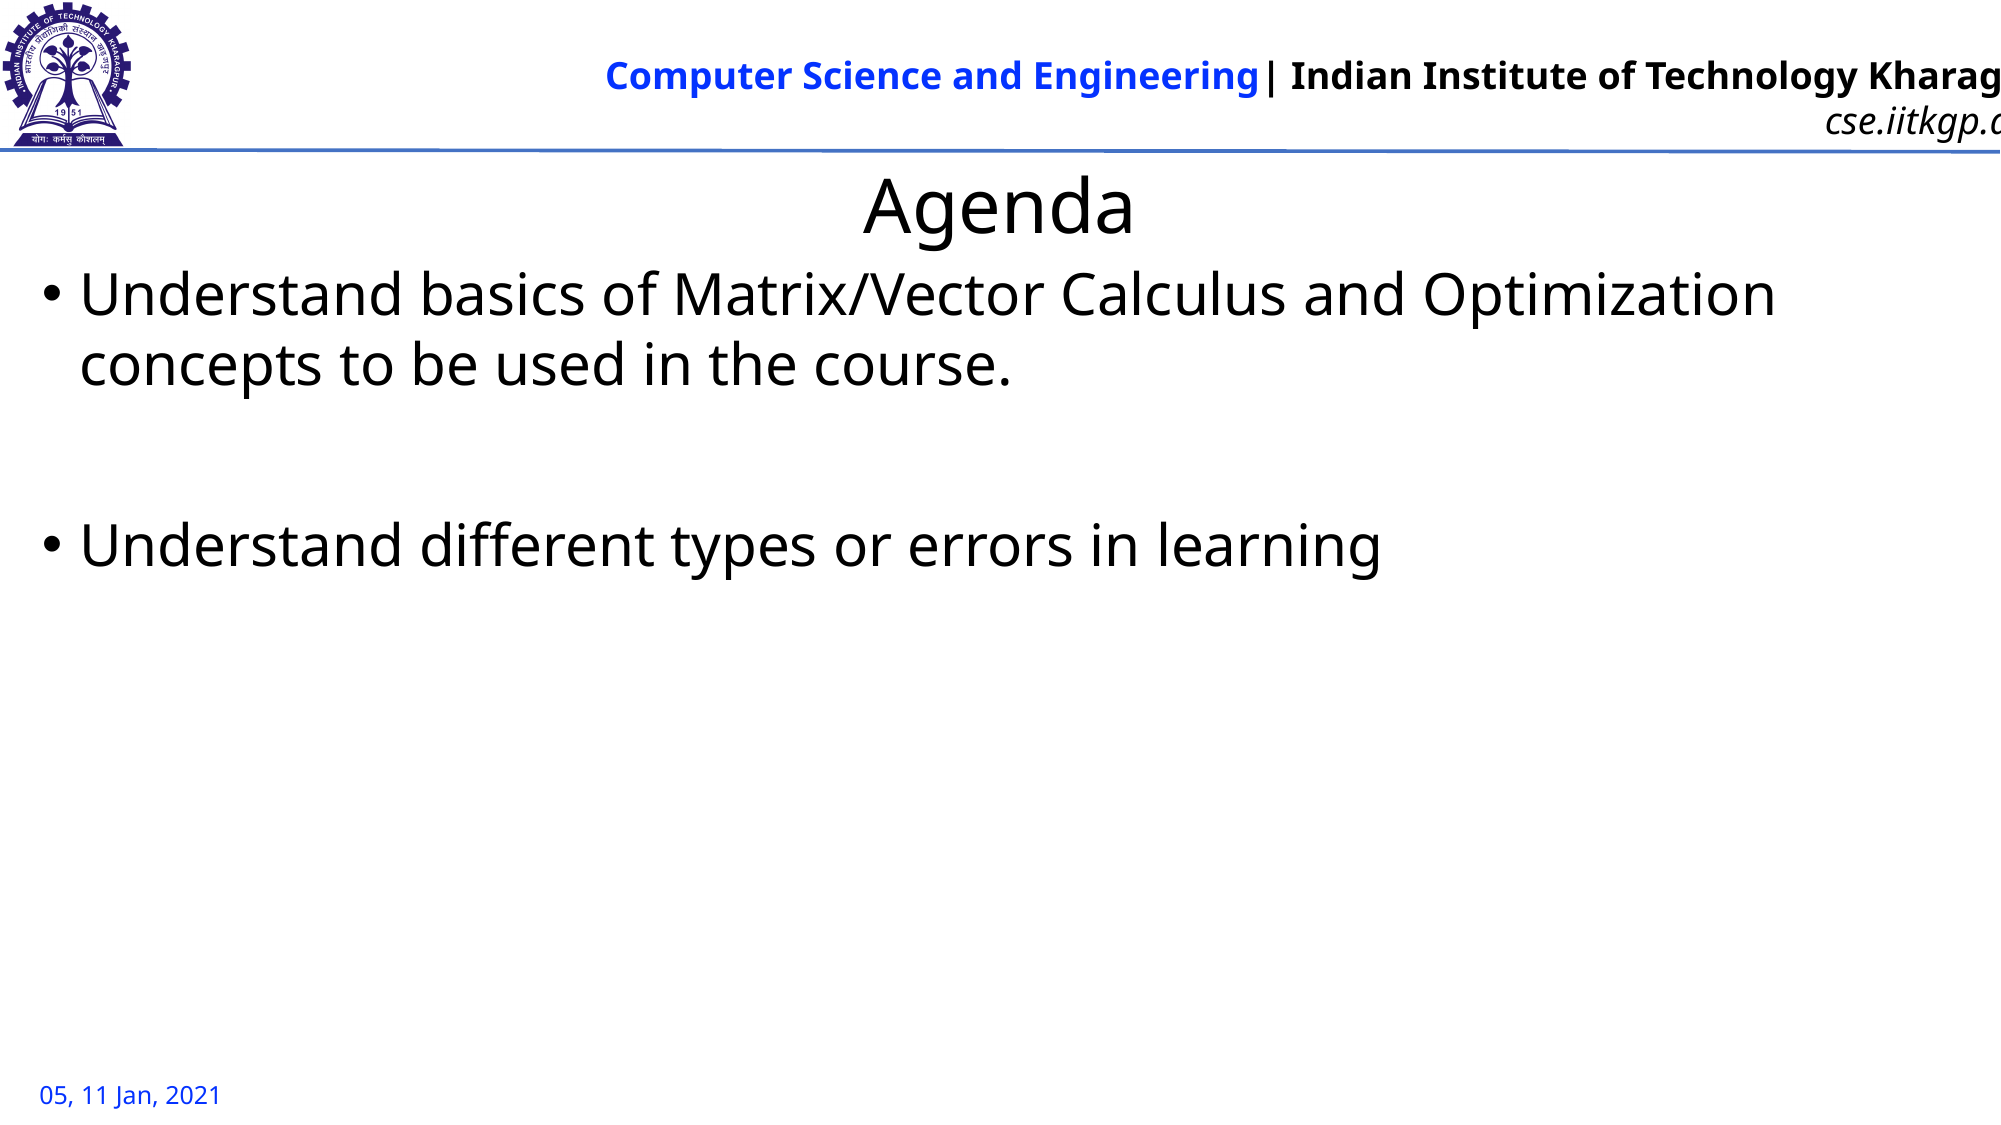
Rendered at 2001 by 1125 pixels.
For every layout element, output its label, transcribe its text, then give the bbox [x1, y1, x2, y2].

title Agenda [406, 108, 1593, 249]
text_box Understand basics of Matrix/Vector Calculus and Optimization concepts to be used in the course. Understand different types or errors in learning [27, 249, 1985, 1014]
picture [2, 2, 131, 147]
slide_number 05, 11 Jan, 2021 [24, 1065, 331, 1125]
